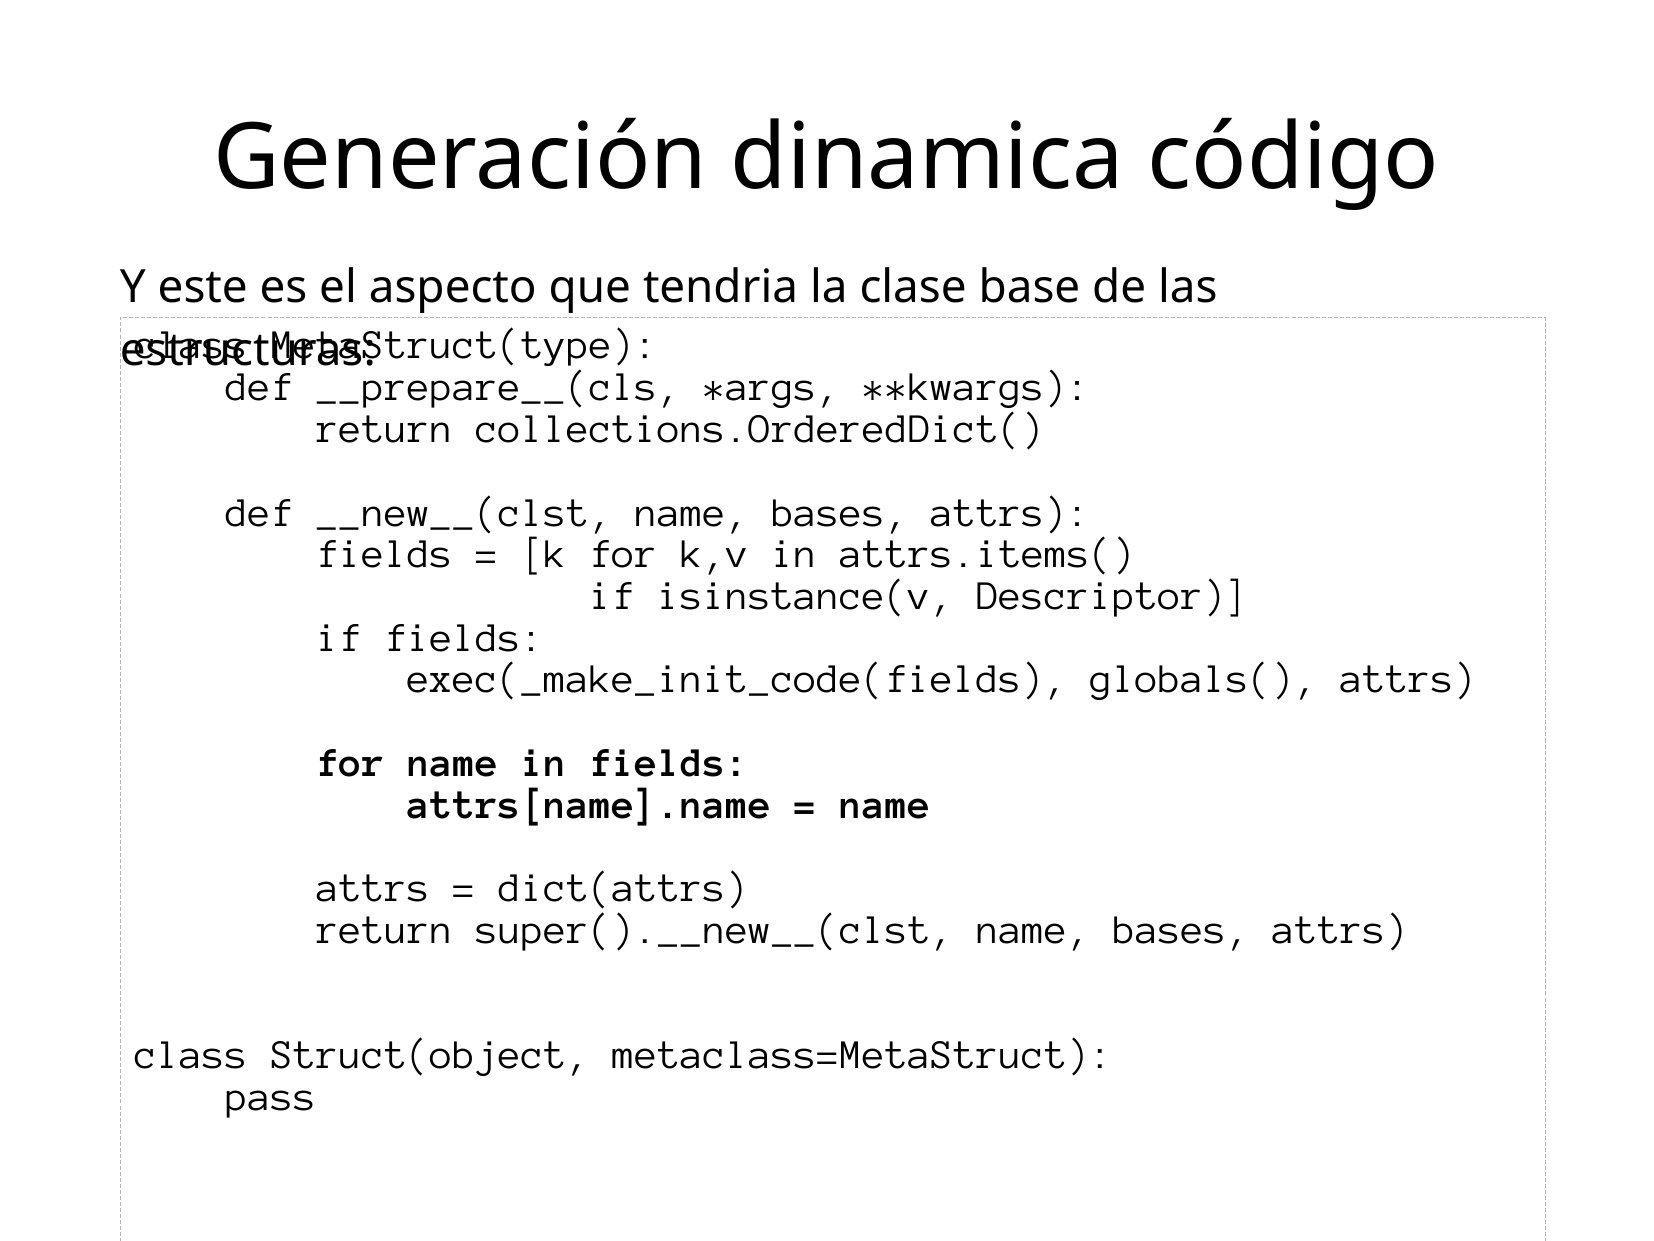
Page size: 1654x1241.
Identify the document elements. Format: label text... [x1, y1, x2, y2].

title Generación dinamica código [82, 49, 1571, 257]
text_box Y este es el aspecto que tendria la clase base de las estructuras: [105, 246, 1489, 322]
text_box class MetaStruct(type): def __prepare__(cls, *args, **kwargs): return collections.OrderedDict() def __new__(clst, name, bases, attrs): fields = [k for k,v in attrs.items() if isinstance(v, Descriptor)] if fields: exec(_make_init_code(fields), globals(), attrs) for name in fields: attrs[name].name = name attrs = dict(attrs) return super().__new__(clst, name, bases, attrs) class Struct(object, metaclass=MetaStruct): pass [120, 317, 1546, 1126]
